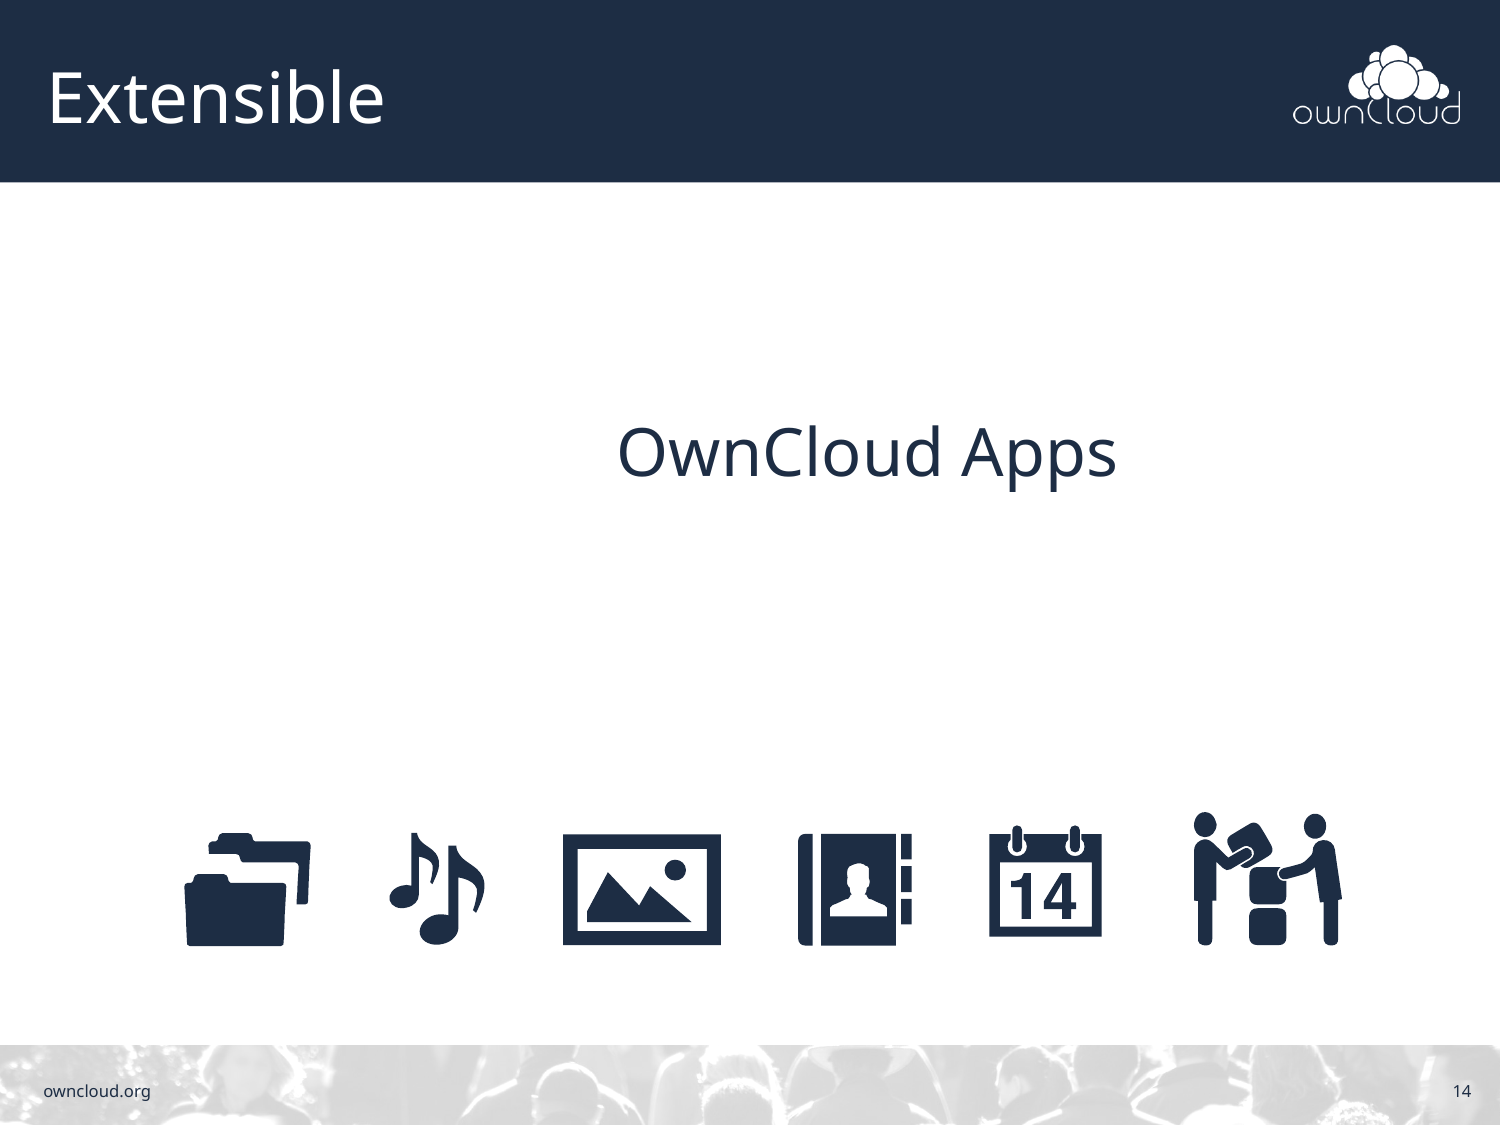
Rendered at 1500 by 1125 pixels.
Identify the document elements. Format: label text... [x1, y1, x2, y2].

text_box [901, 833, 912, 860]
picture [1293, 45, 1460, 124]
text_box [1249, 840, 1342, 946]
text_box [419, 845, 485, 945]
title Extensible [46, 5, 1258, 187]
text_box [821, 833, 896, 946]
text_box [563, 834, 721, 946]
text_box [1249, 908, 1287, 946]
picture [0, 1045, 1500, 1125]
text_box [208, 833, 311, 905]
text_box [1303, 813, 1327, 839]
text_box [901, 866, 912, 893]
text_box [1193, 812, 1217, 838]
text_box [389, 832, 440, 909]
list OwnCloud Apps [46, 214, 1465, 1026]
text_box [1194, 822, 1273, 946]
text_box [989, 825, 1102, 937]
text_box [184, 874, 287, 947]
text_box [901, 898, 912, 925]
text_box [798, 833, 813, 946]
